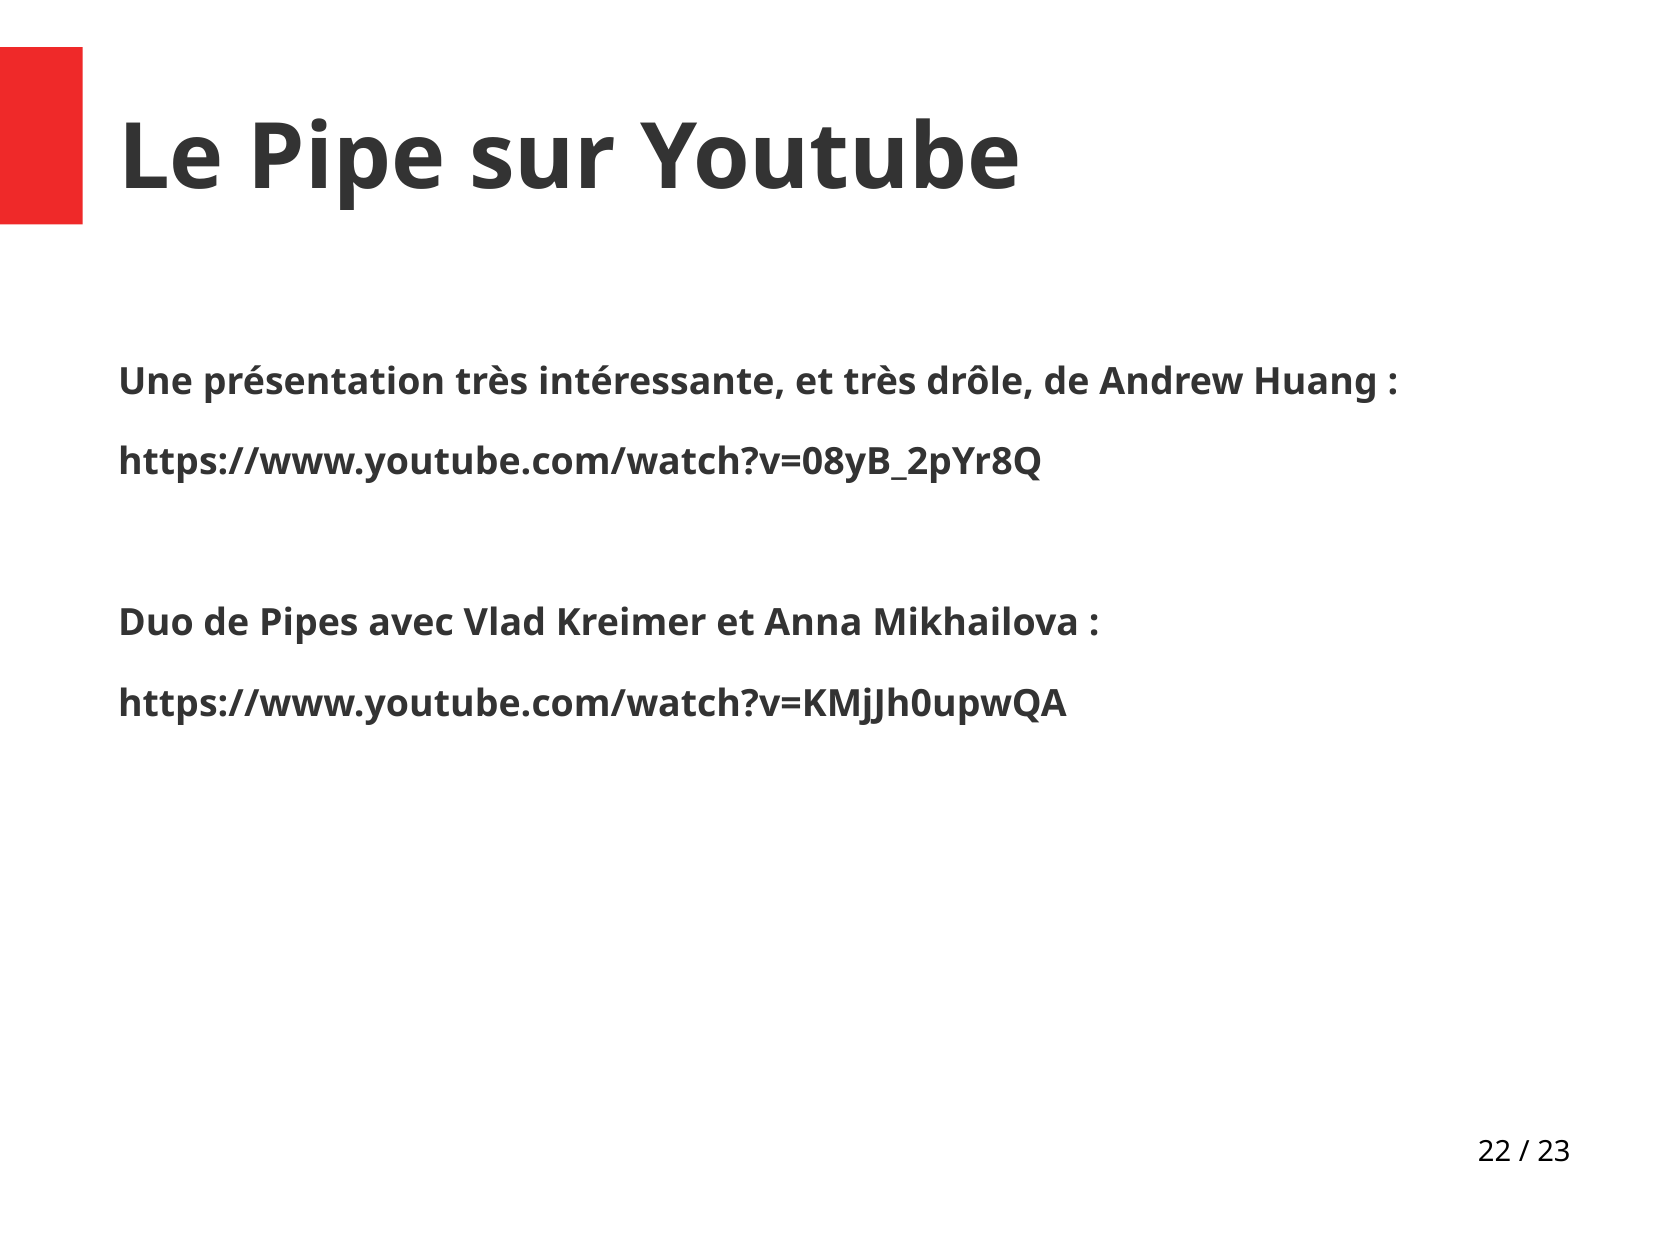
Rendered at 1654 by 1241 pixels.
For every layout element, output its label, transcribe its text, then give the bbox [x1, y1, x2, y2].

title Le Pipe sur Youtube [118, 49, 1571, 257]
list Une présentation très intéressante, et très drôle, de Andrew Huang : https://www.youtube.com/watch?v=08yB_2pYr8Q Duo de Pipes avec Vlad Kreimer et Anna Mikhailova : https://www.youtube.com/watch?v=KMjJh0upwQA [118, 354, 1536, 1074]
